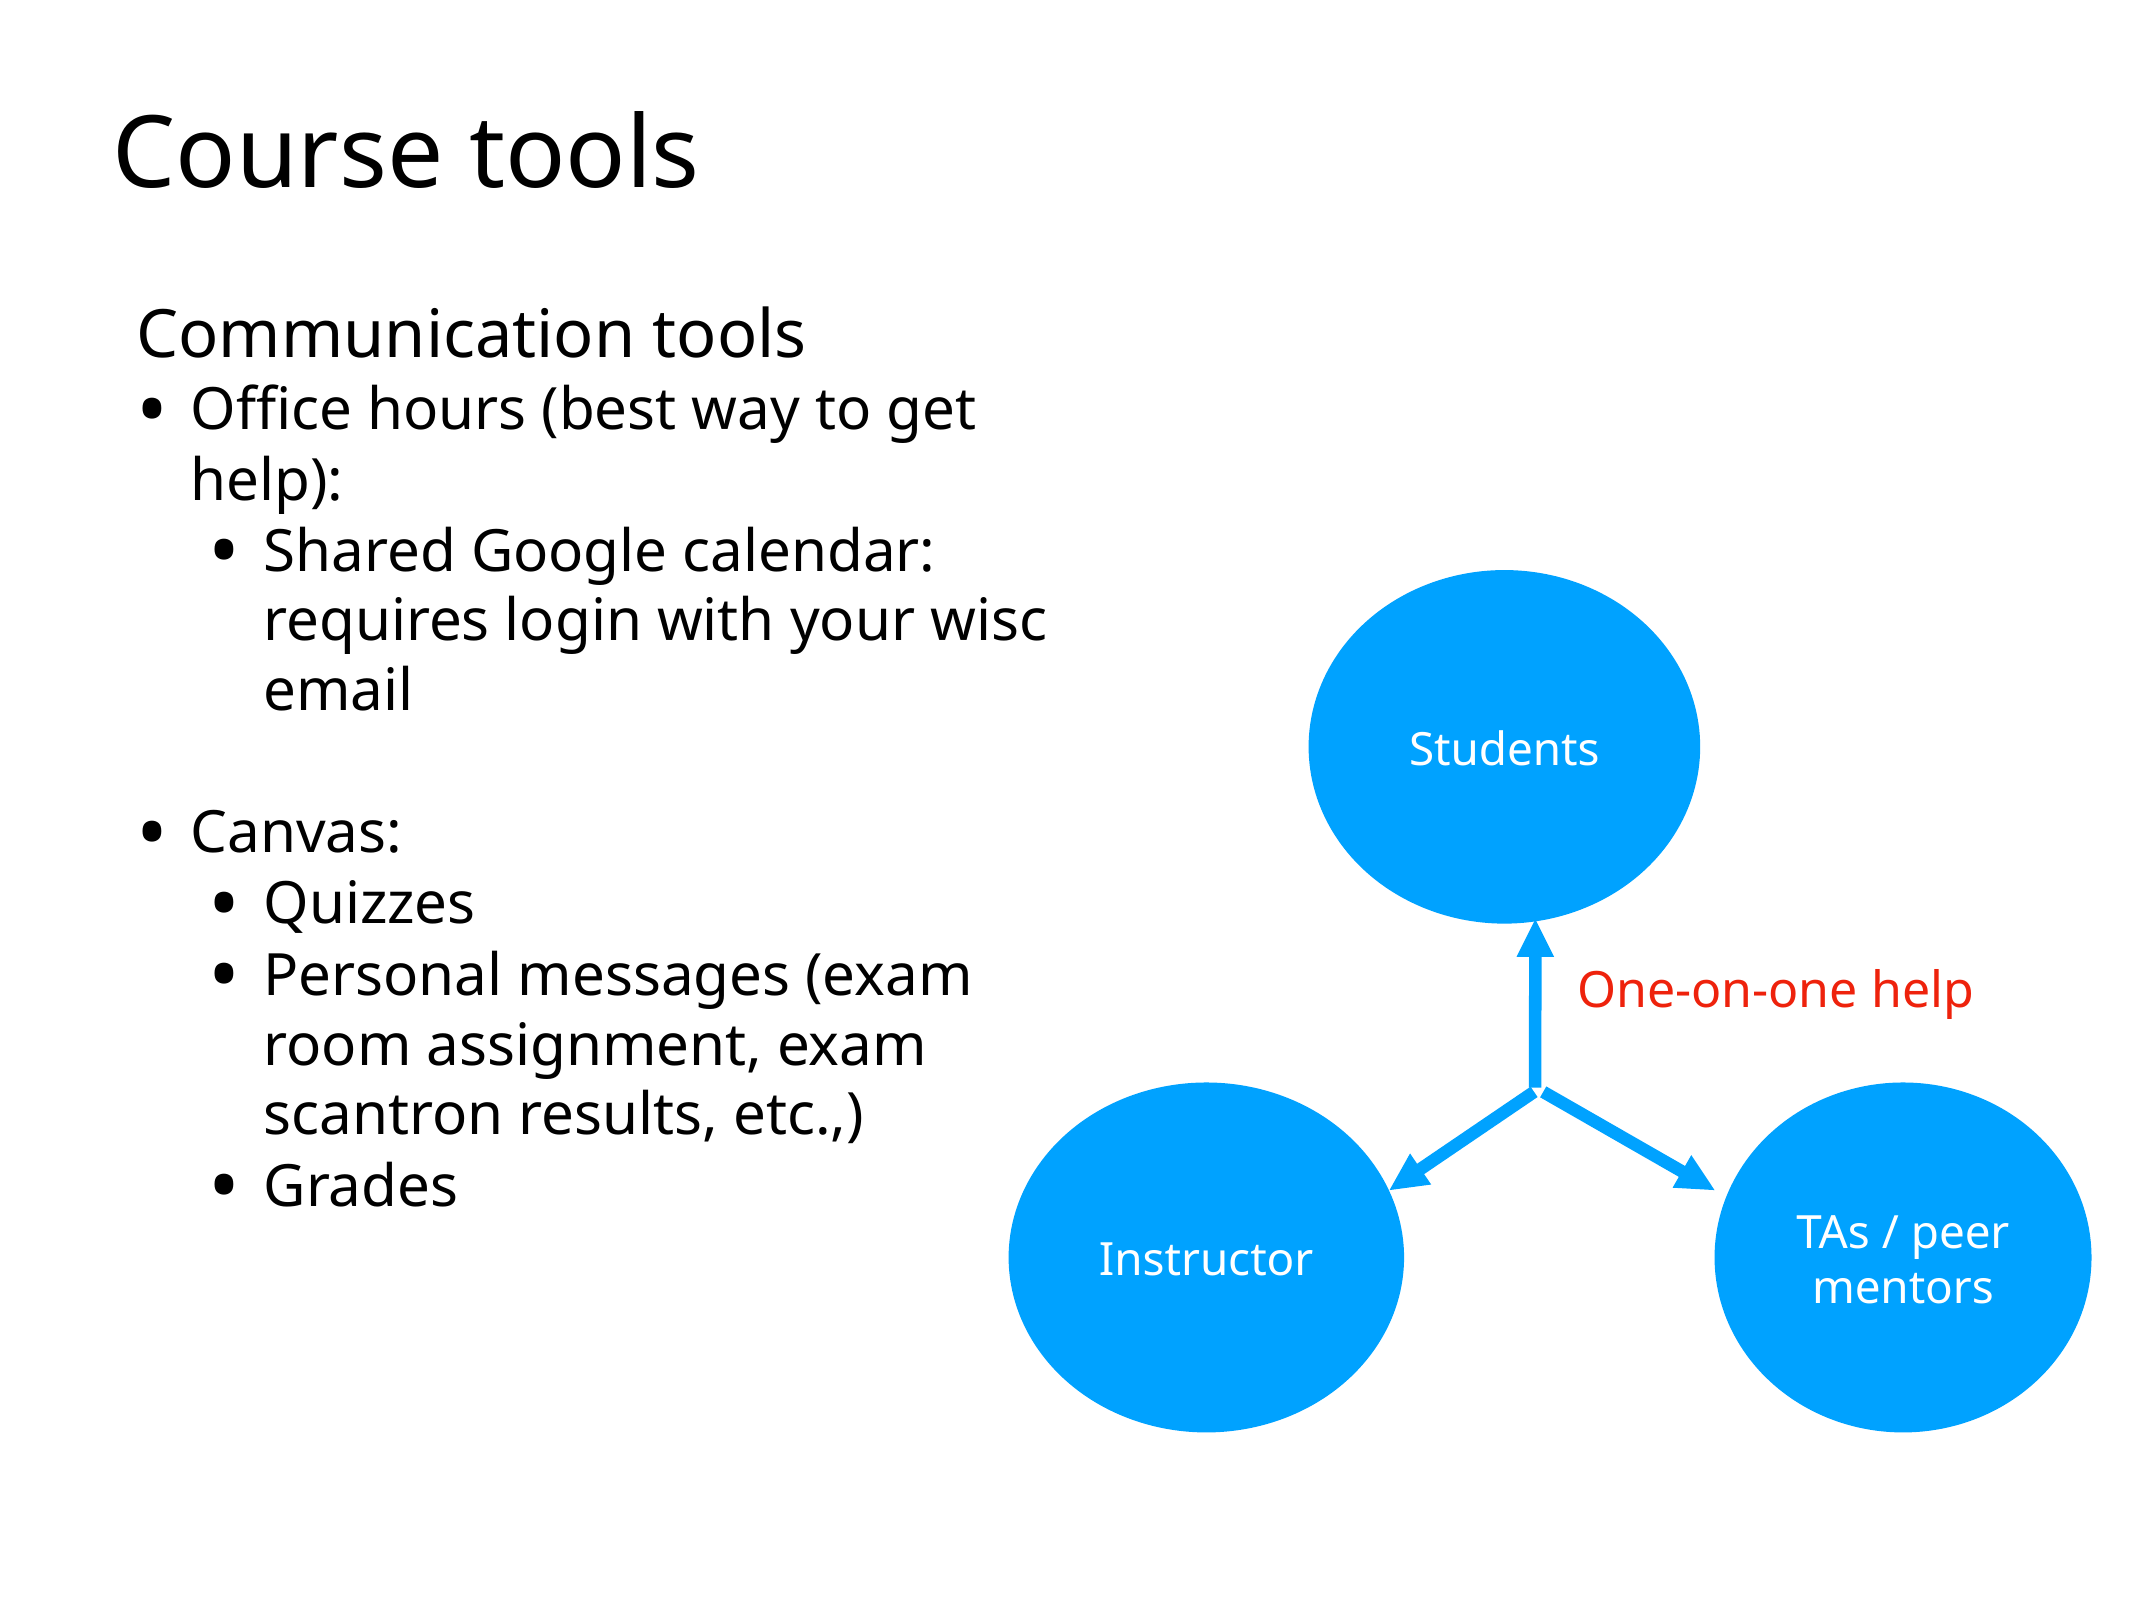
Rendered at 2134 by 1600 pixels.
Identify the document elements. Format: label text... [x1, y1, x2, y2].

text_box TAs / peer mentors [1714, 1082, 2092, 1433]
text_box Students [1308, 570, 1701, 924]
text_box Instructor [1008, 1082, 1405, 1433]
text_box Course tools [104, 73, 1925, 221]
text_box One-on-one help [1461, 949, 2091, 1026]
text_box Communication tools Office hours (best way to get help): Shared Google calendar: requires login with your wisc email Canvas: Quizzes Personal messages (exam room assignment, exam scantron results, etc.,) Grades [104, 282, 1090, 1478]
